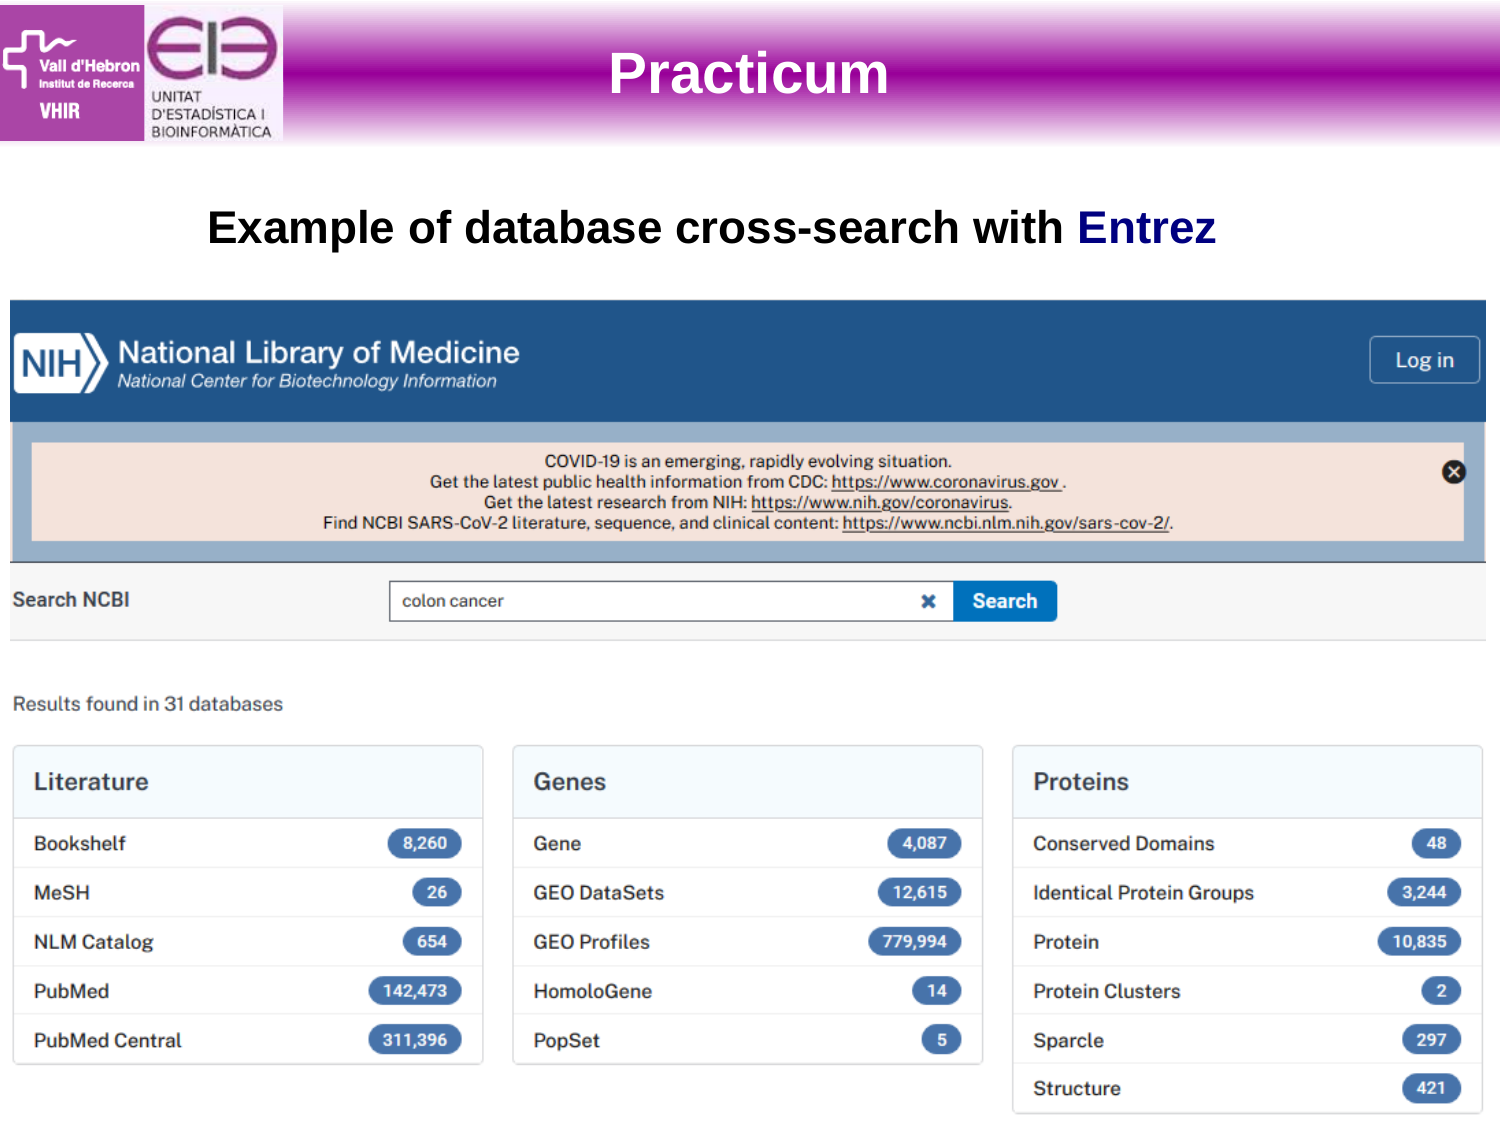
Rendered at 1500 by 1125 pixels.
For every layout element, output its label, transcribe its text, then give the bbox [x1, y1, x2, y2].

picture [10, 299, 1486, 1120]
text_box Practicum [0, 0, 1500, 148]
text_box Example of database cross-search with Entrez [150, 195, 1276, 315]
picture [0, 5, 284, 141]
